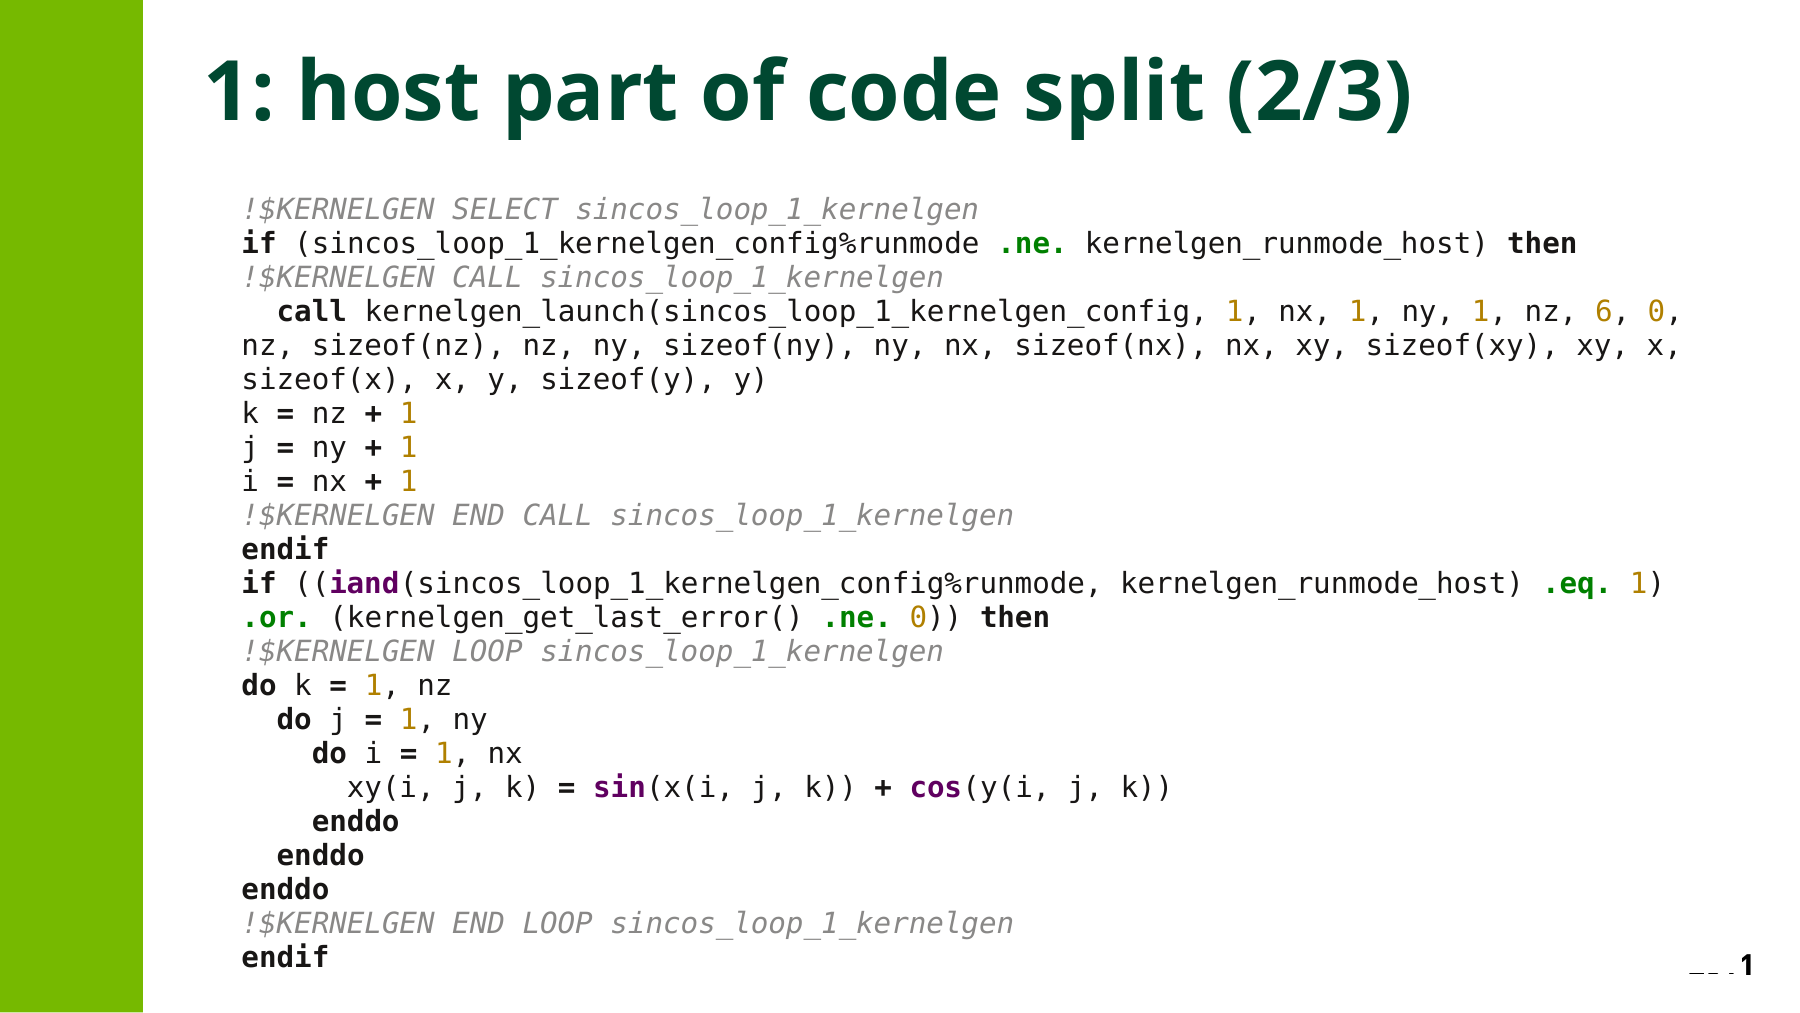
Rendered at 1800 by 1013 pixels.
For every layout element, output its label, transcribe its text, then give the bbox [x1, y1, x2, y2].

chart [240, 193, 1742, 1013]
title 1: host part of code split (2/3) [188, 40, 1733, 211]
